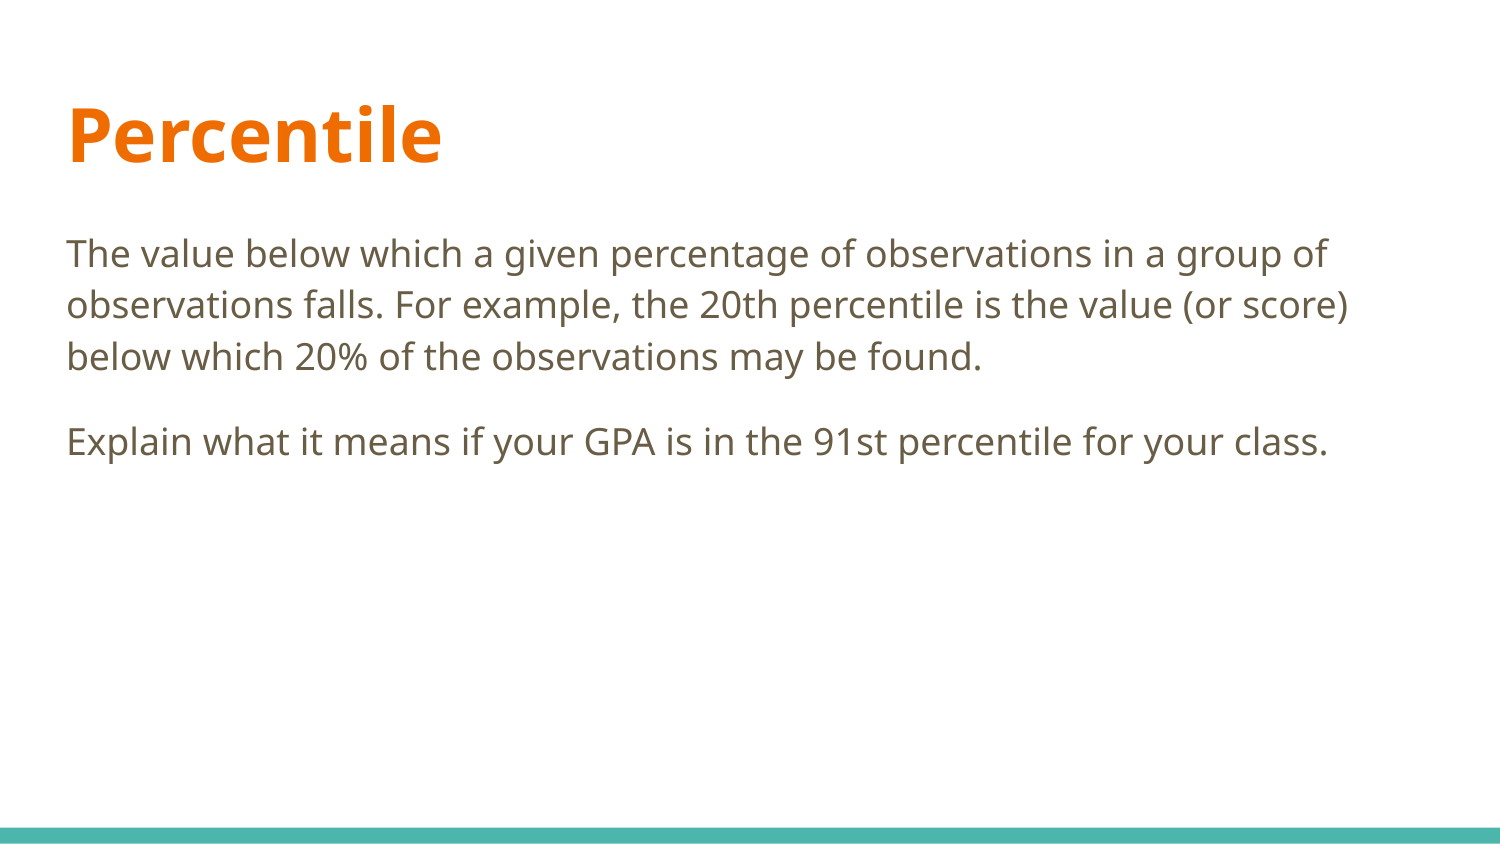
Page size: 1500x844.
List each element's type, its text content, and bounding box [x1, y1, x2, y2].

title Percentile [51, 72, 1449, 189]
list The value below which a given percentage of observations in a group of observations falls. For example, the 20th percentile is the value (or score) below which 20% of the observations may be found. Explain what it means if your GPA is in the 91st percentile for your class. [51, 207, 1449, 750]
